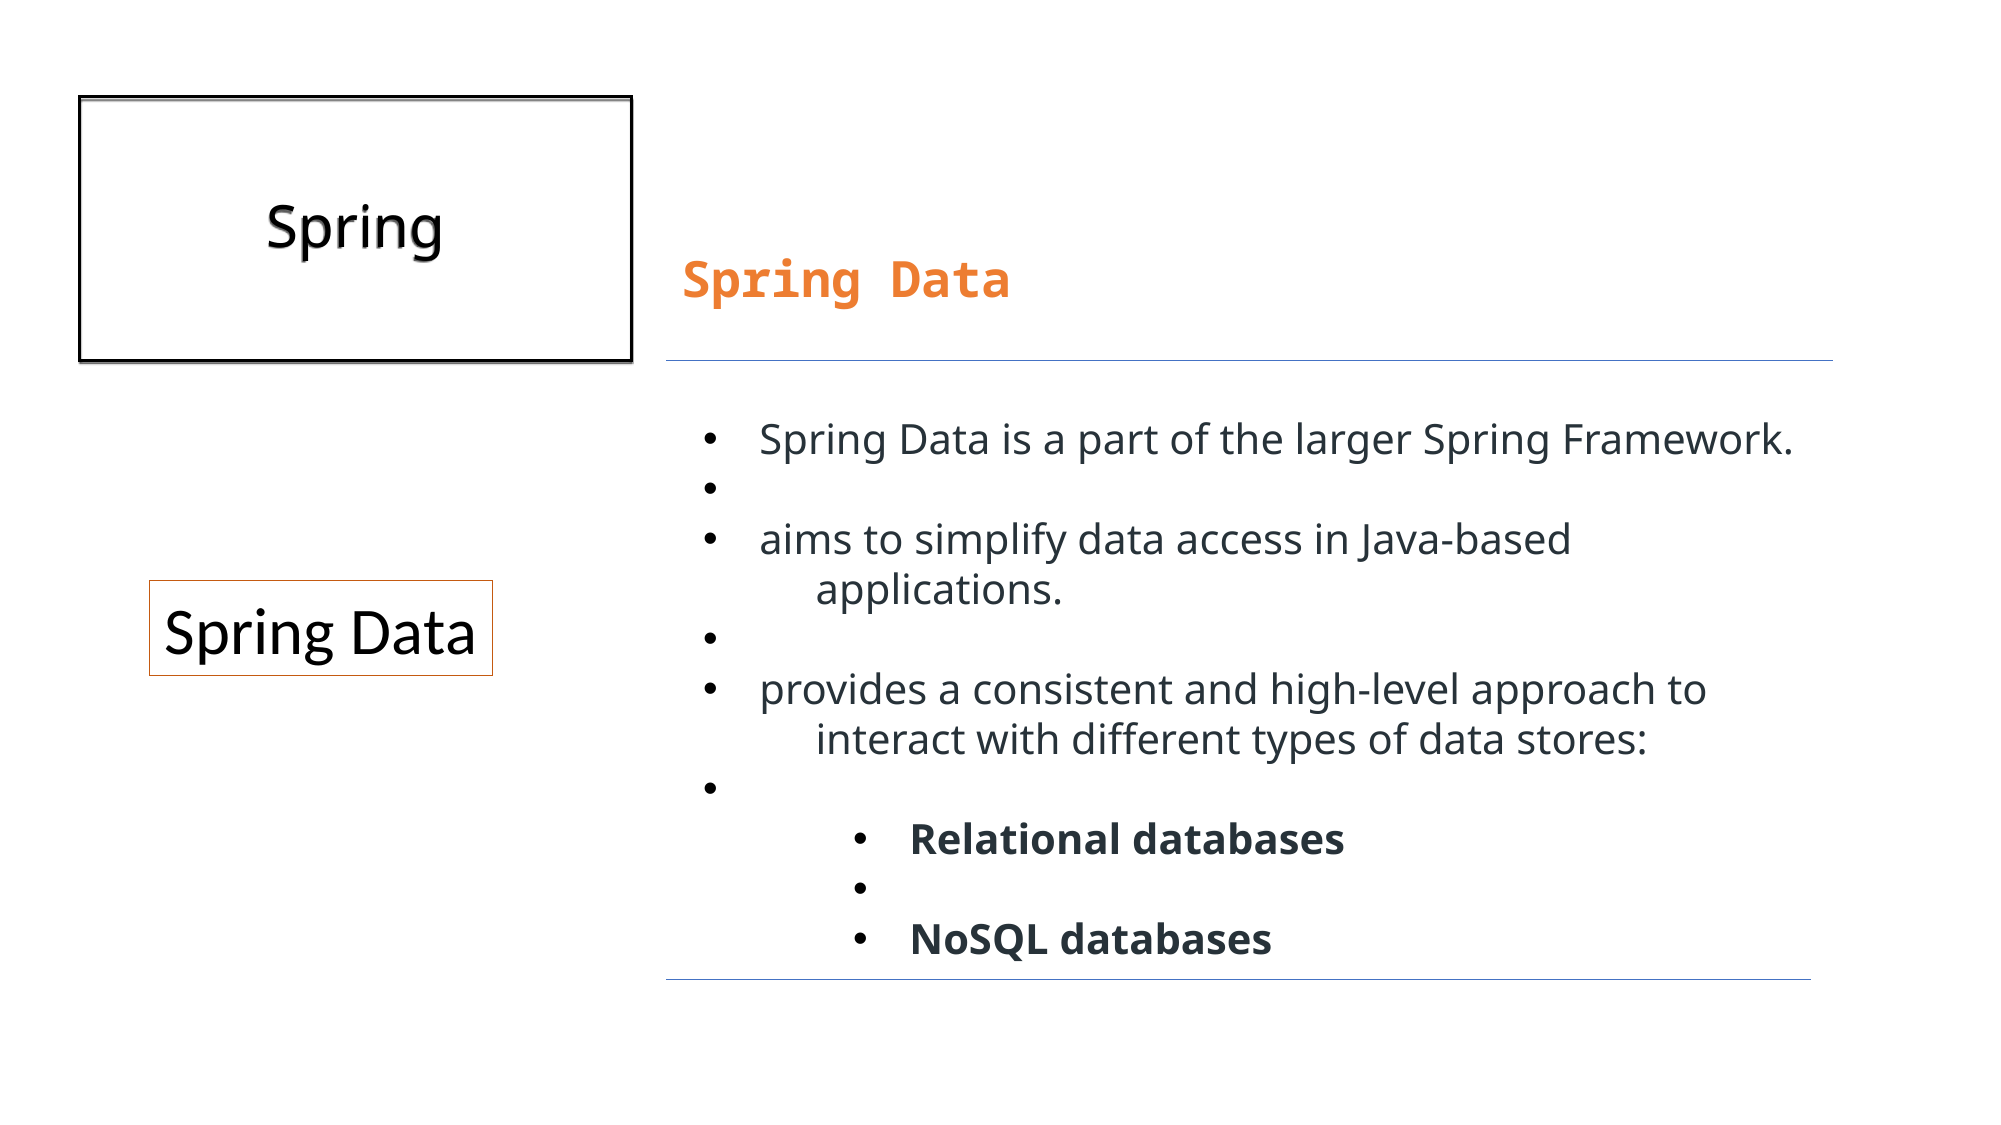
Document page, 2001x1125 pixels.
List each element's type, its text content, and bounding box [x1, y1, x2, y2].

text_box Spring Data [150, 581, 493, 676]
text_box Spring Data [666, 239, 1666, 316]
title Spring [79, 96, 632, 361]
text_box Spring Data is a part of the larger Spring Framework. aims to simplify data access in Java-based applications. provides a consistent and high-level approach to interact with different types of data stores: Relational databases NoSQL databases [688, 405, 1833, 926]
